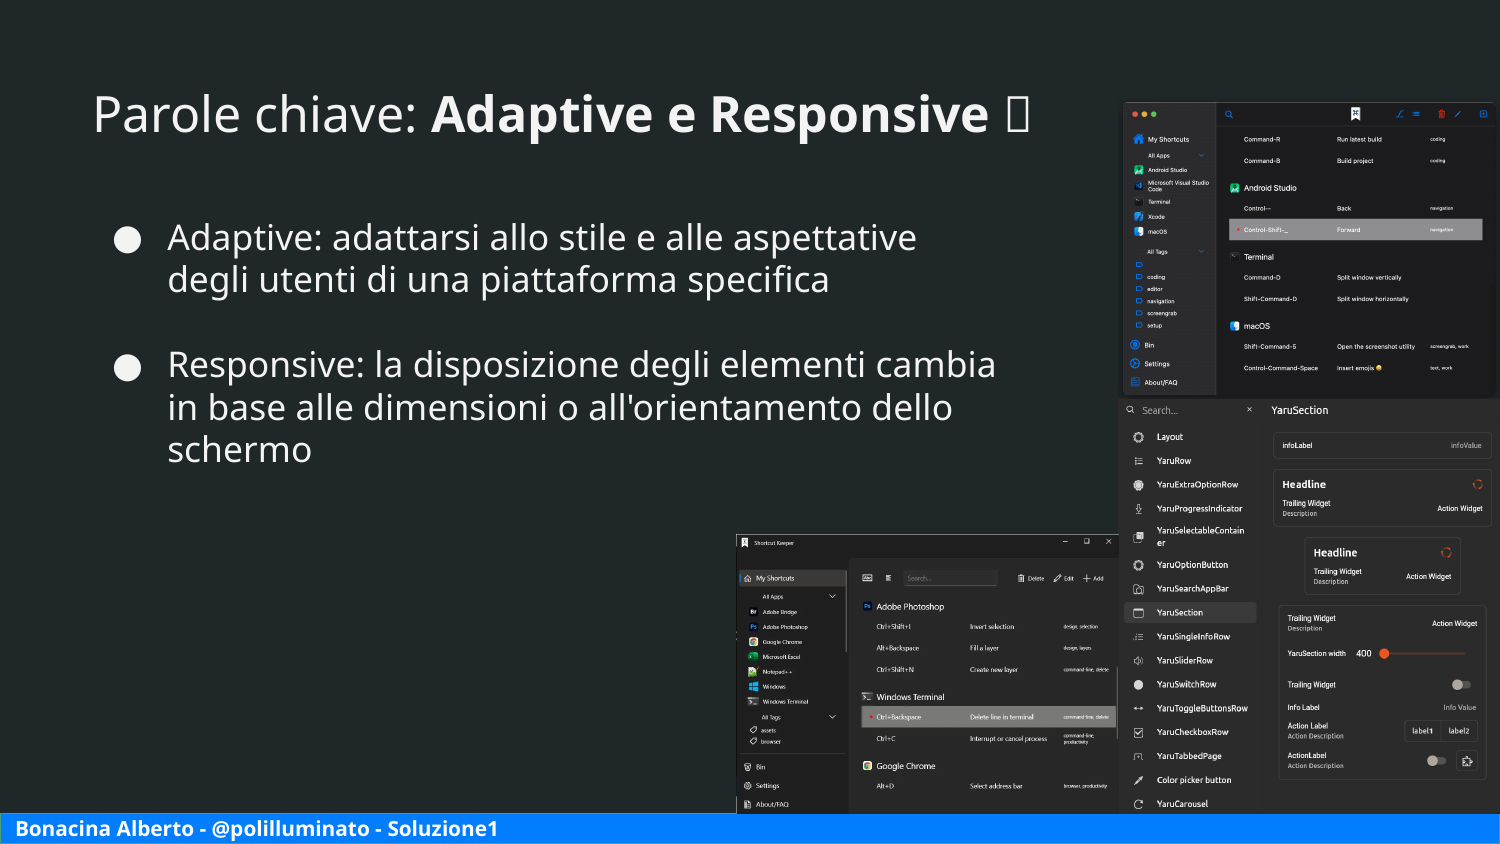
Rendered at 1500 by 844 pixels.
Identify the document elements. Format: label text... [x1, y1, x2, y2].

text_box Parole chiave: Adaptive e Responsive 🎠 [77, 67, 1096, 159]
text_box Bonacina Alberto - @polilluminato - Soluzione1 [0, 800, 1500, 844]
picture [736, 98, 1500, 814]
text_box Adaptive: adattarsi allo stile e alle aspettative degli utenti di una piattaforma specifica Responsive: la disposizione degli elementi cambia in base alle dimensioni o all'orientamento dello schermo [77, 199, 1016, 486]
